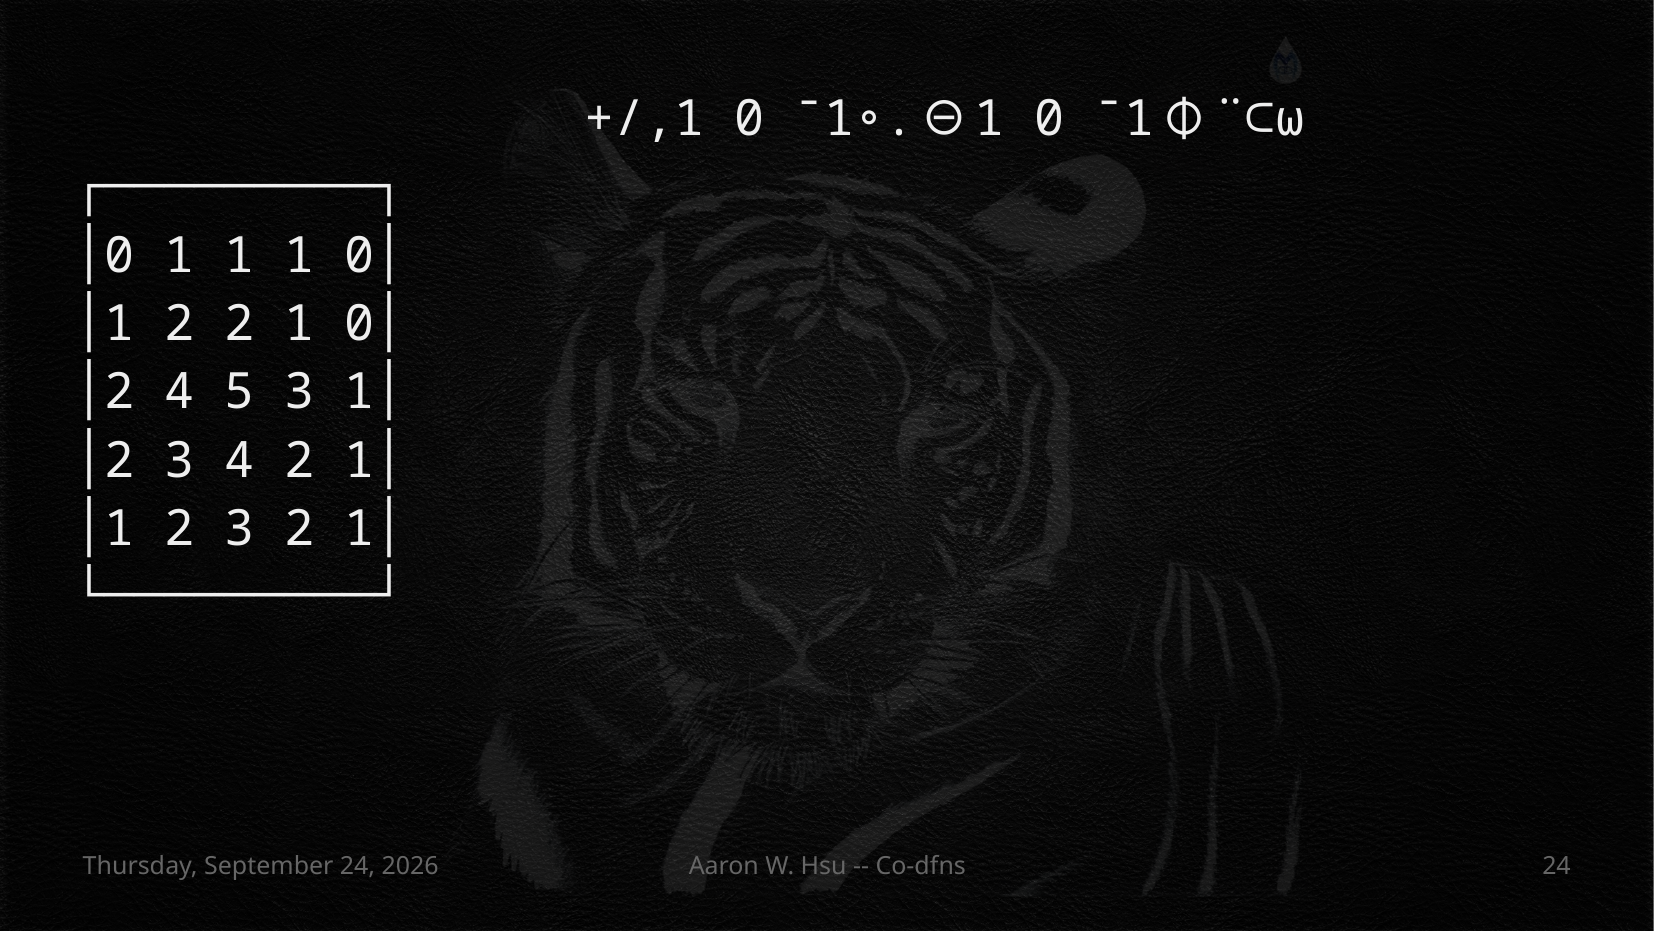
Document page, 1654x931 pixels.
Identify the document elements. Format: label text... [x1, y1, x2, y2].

picture [0, 0, 1654, 931]
text_box +/,1 0 ¯1∘.⊖1 0 ¯1⌽¨⊂⍵ ┌─────────┐ │0 1 1 1 0│ │1 2 2 1 0│ │2 4 5 3 1│ │2 3 4 2 1│ │1 2 3 2 1│ └─────────┘ [60, 75, 1591, 863]
